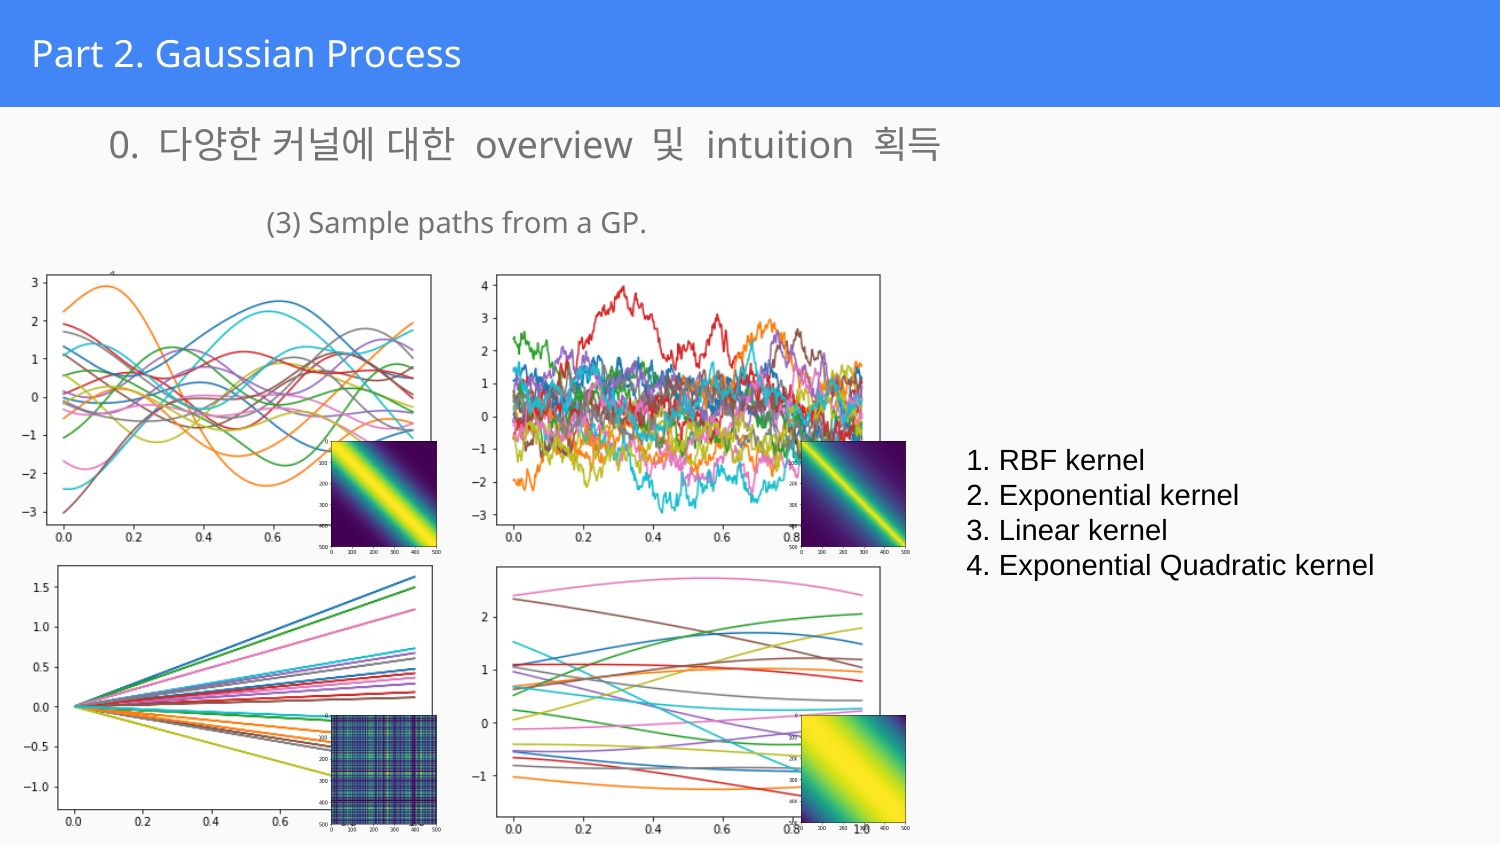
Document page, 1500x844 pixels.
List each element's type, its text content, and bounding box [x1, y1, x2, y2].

text_box 1. RBF kernel 2. Exponential kernel 3. Linear kernel 4. Exponential Quadratic kernel [951, 433, 1402, 591]
title Part 2. Gaussian Process [16, 2, 1465, 102]
picture [463, 263, 913, 844]
list 0. 다양한 커널에 대한 overview 및 intuition 획득 (3) Sample paths from a GP. [55, 99, 1448, 757]
picture [13, 263, 444, 837]
